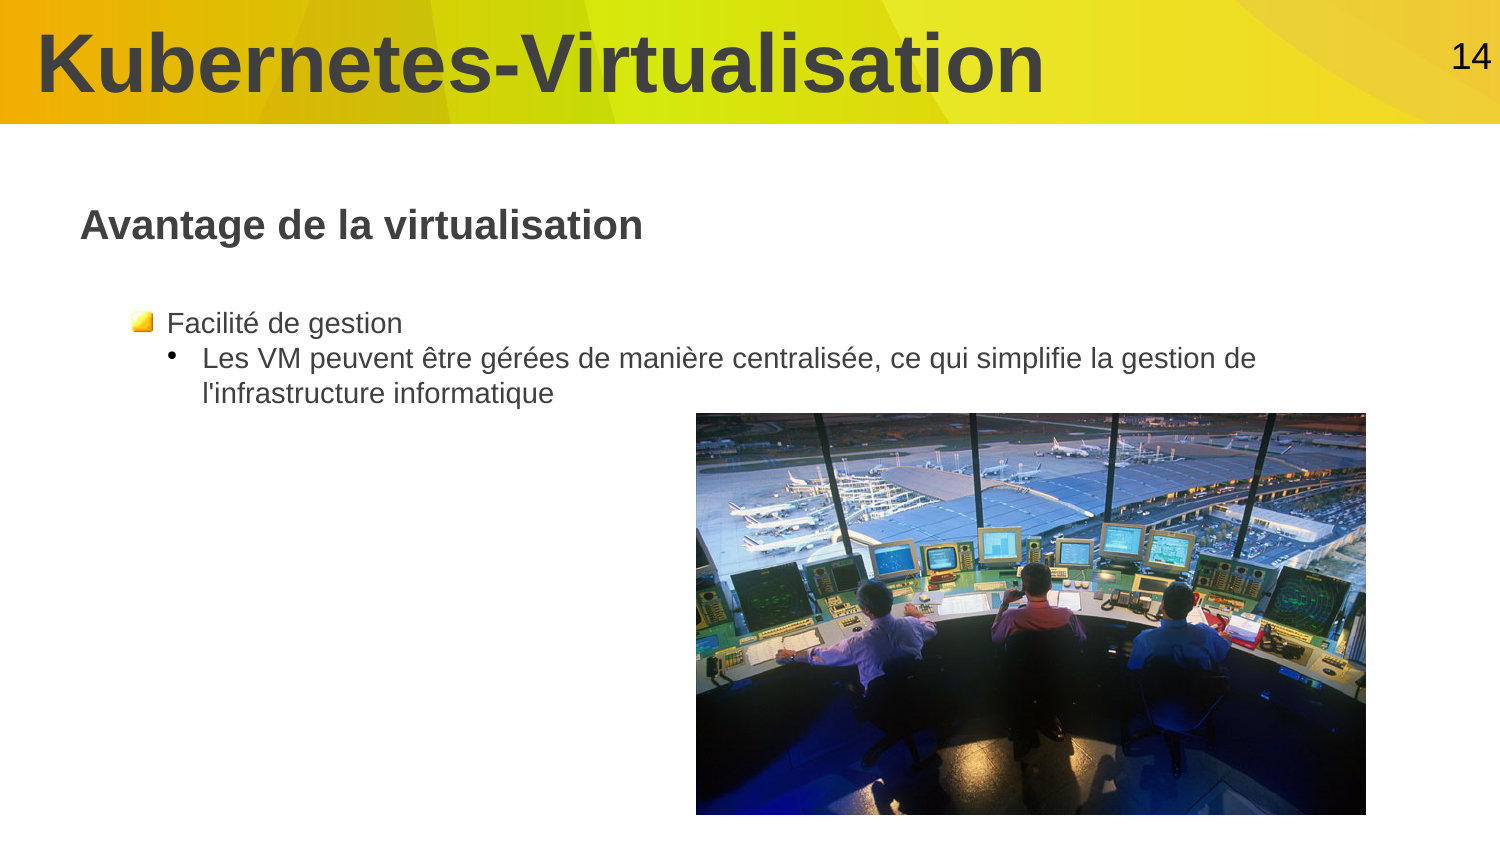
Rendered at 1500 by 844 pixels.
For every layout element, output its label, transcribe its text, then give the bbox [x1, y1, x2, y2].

text_box Facilité de gestion Les VM peuvent être gérées de manière centralisée, ce qui simplifie la gestion de l'infrastructure informatique [66, 296, 1418, 685]
text_box Kubernetes-Virtualisation [0, 0, 1498, 130]
picture [0, 0, 1500, 844]
text_box Avantage de la virtualisation [64, 185, 1459, 261]
text_box <numéro> [1321, 35, 1493, 106]
